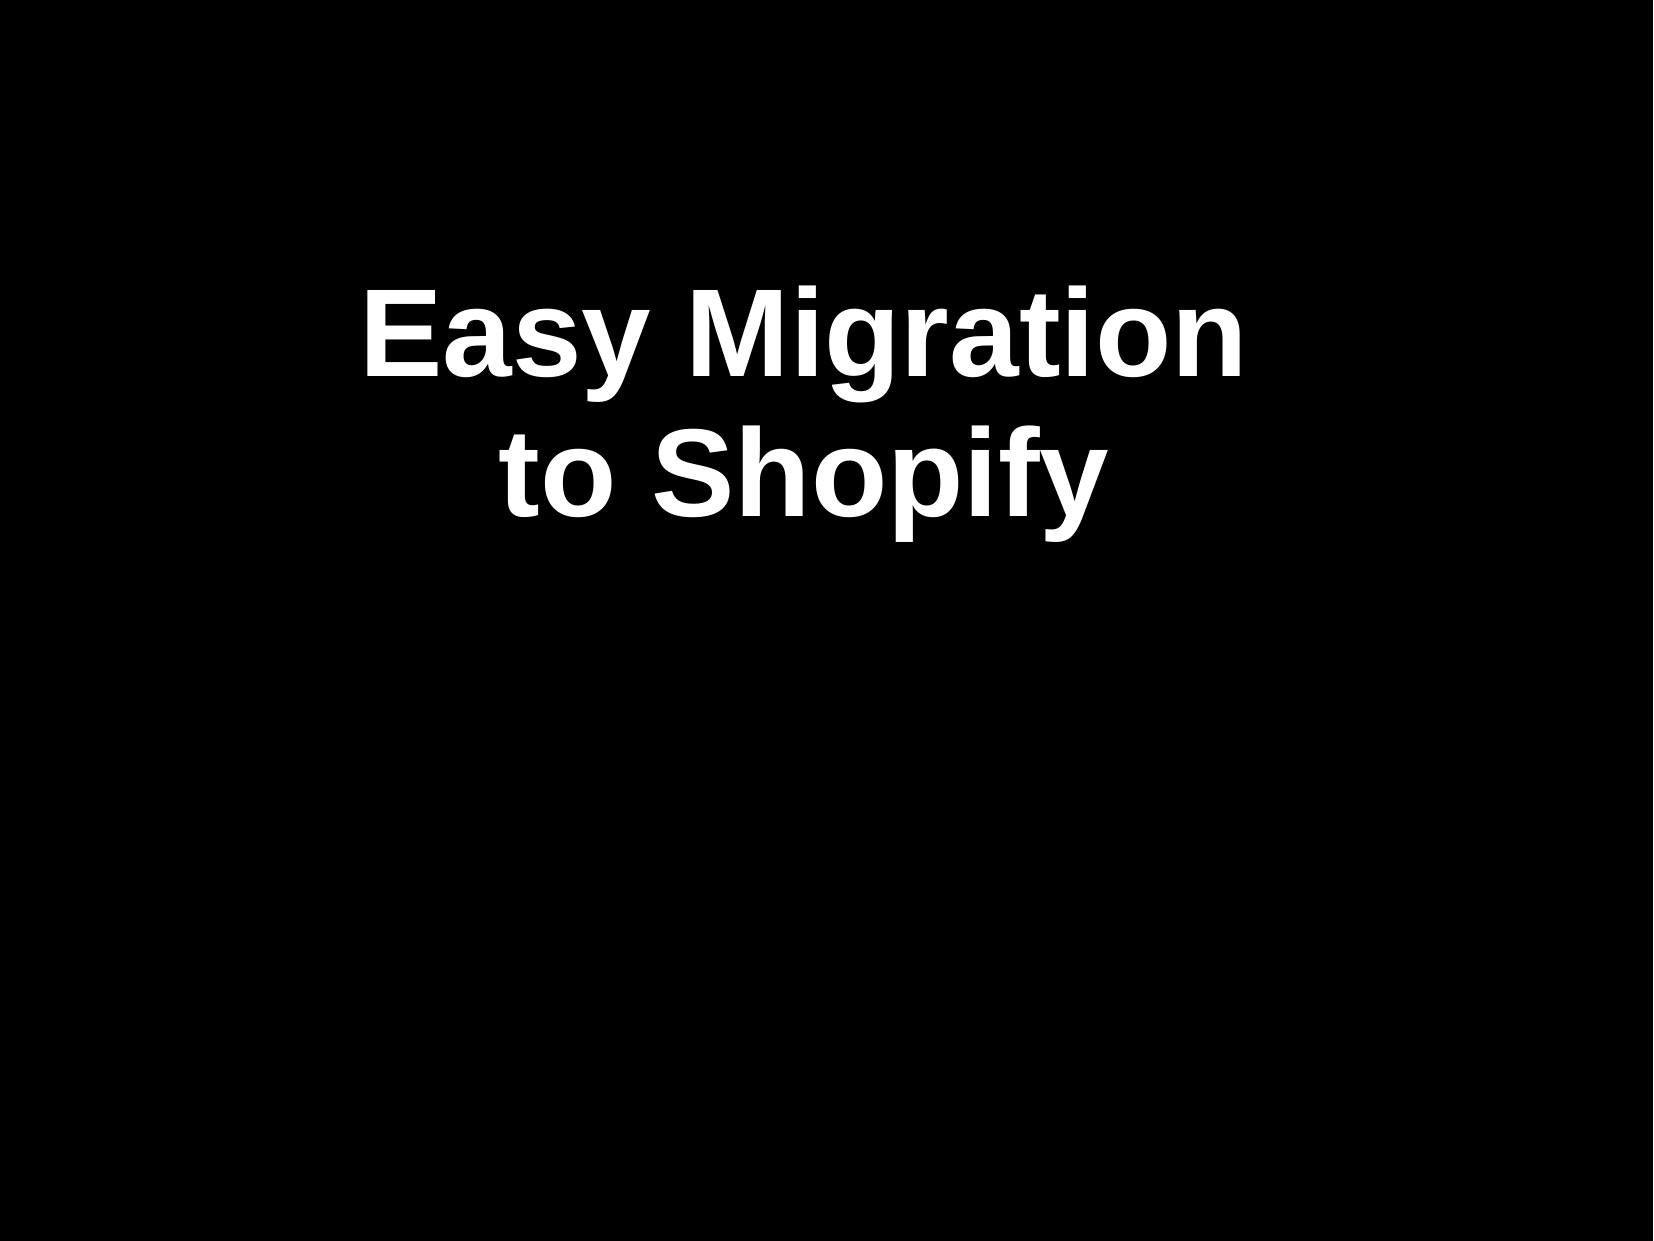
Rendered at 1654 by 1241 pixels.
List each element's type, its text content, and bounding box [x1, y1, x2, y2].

text_box Easy Migration to Shopify [345, 255, 1316, 551]
